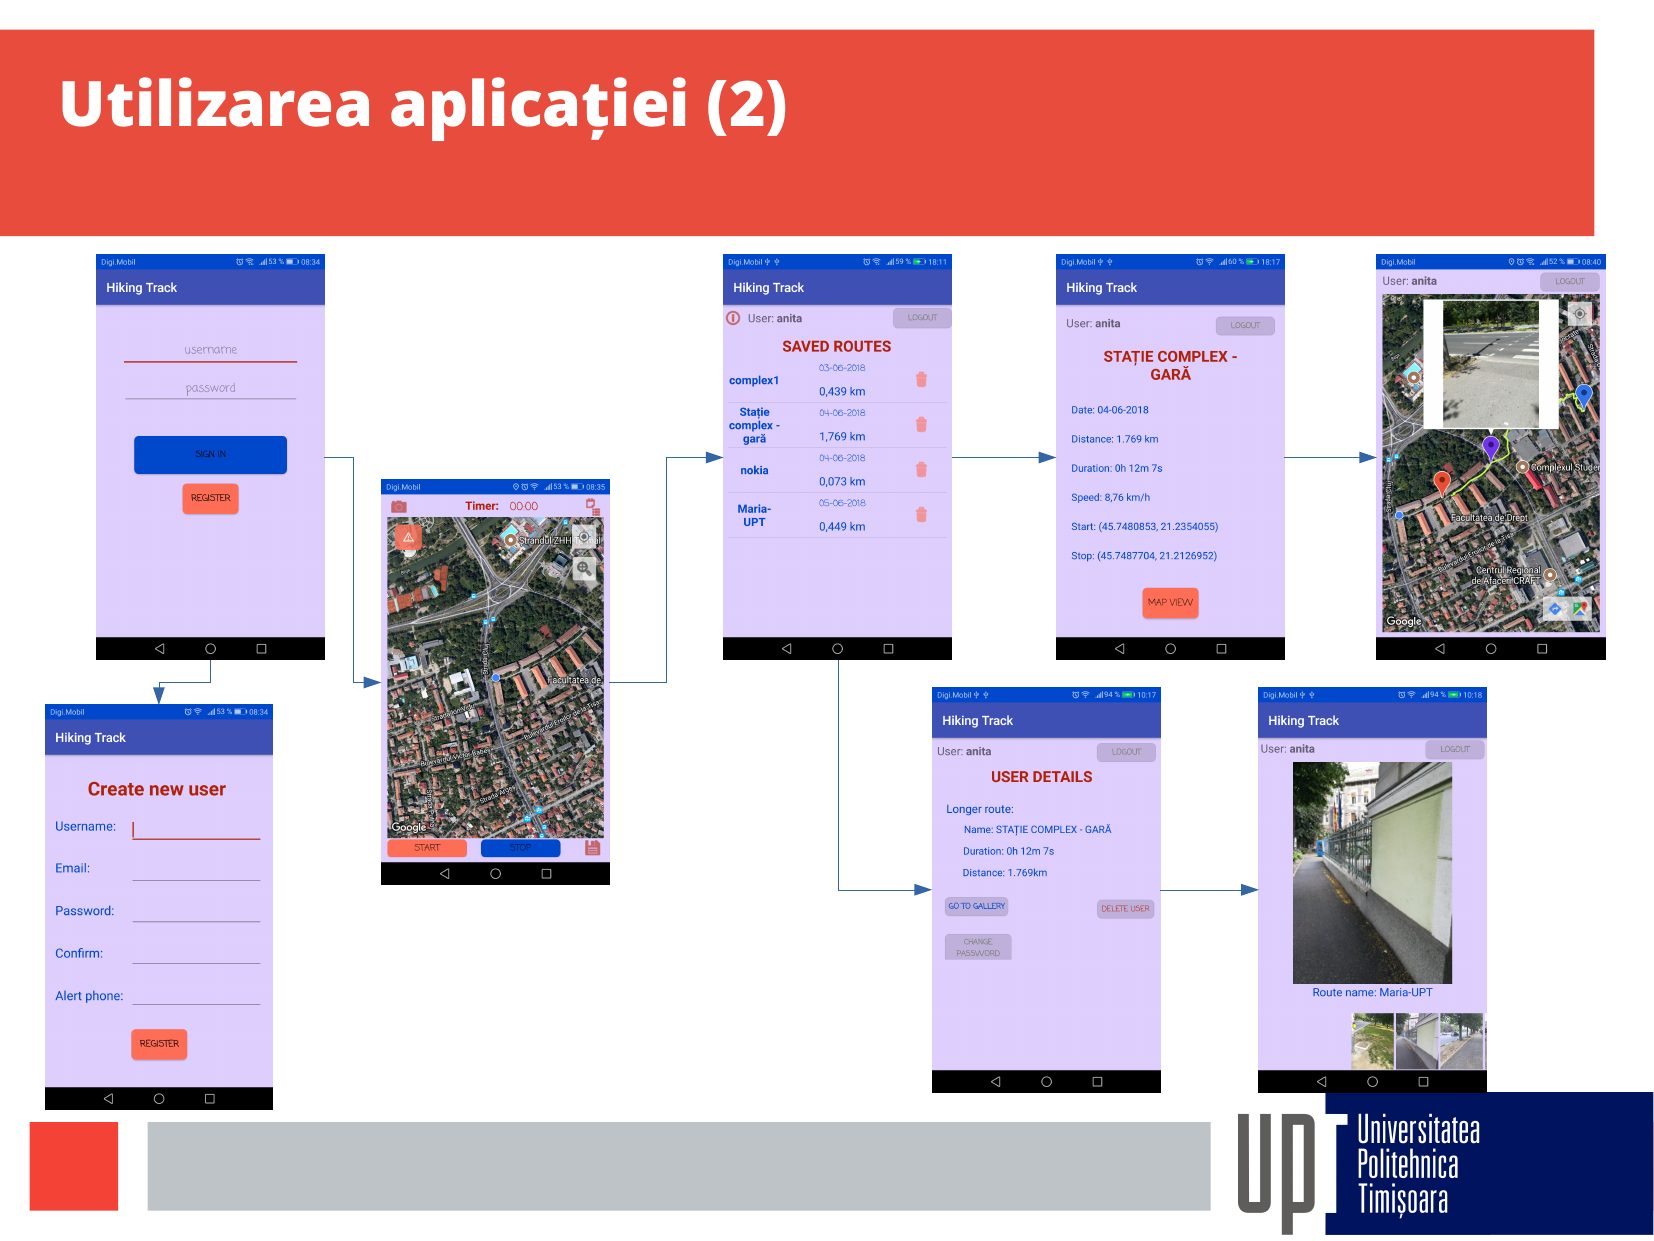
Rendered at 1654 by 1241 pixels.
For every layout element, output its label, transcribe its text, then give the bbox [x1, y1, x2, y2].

picture [1376, 254, 1606, 661]
picture [723, 254, 952, 661]
picture [932, 687, 1161, 1093]
picture [1238, 687, 1654, 1235]
title Utilizarea aplicației (2) [59, 59, 1595, 207]
picture [96, 254, 325, 661]
picture [45, 704, 273, 1111]
picture [1056, 254, 1285, 661]
picture [381, 479, 610, 886]
